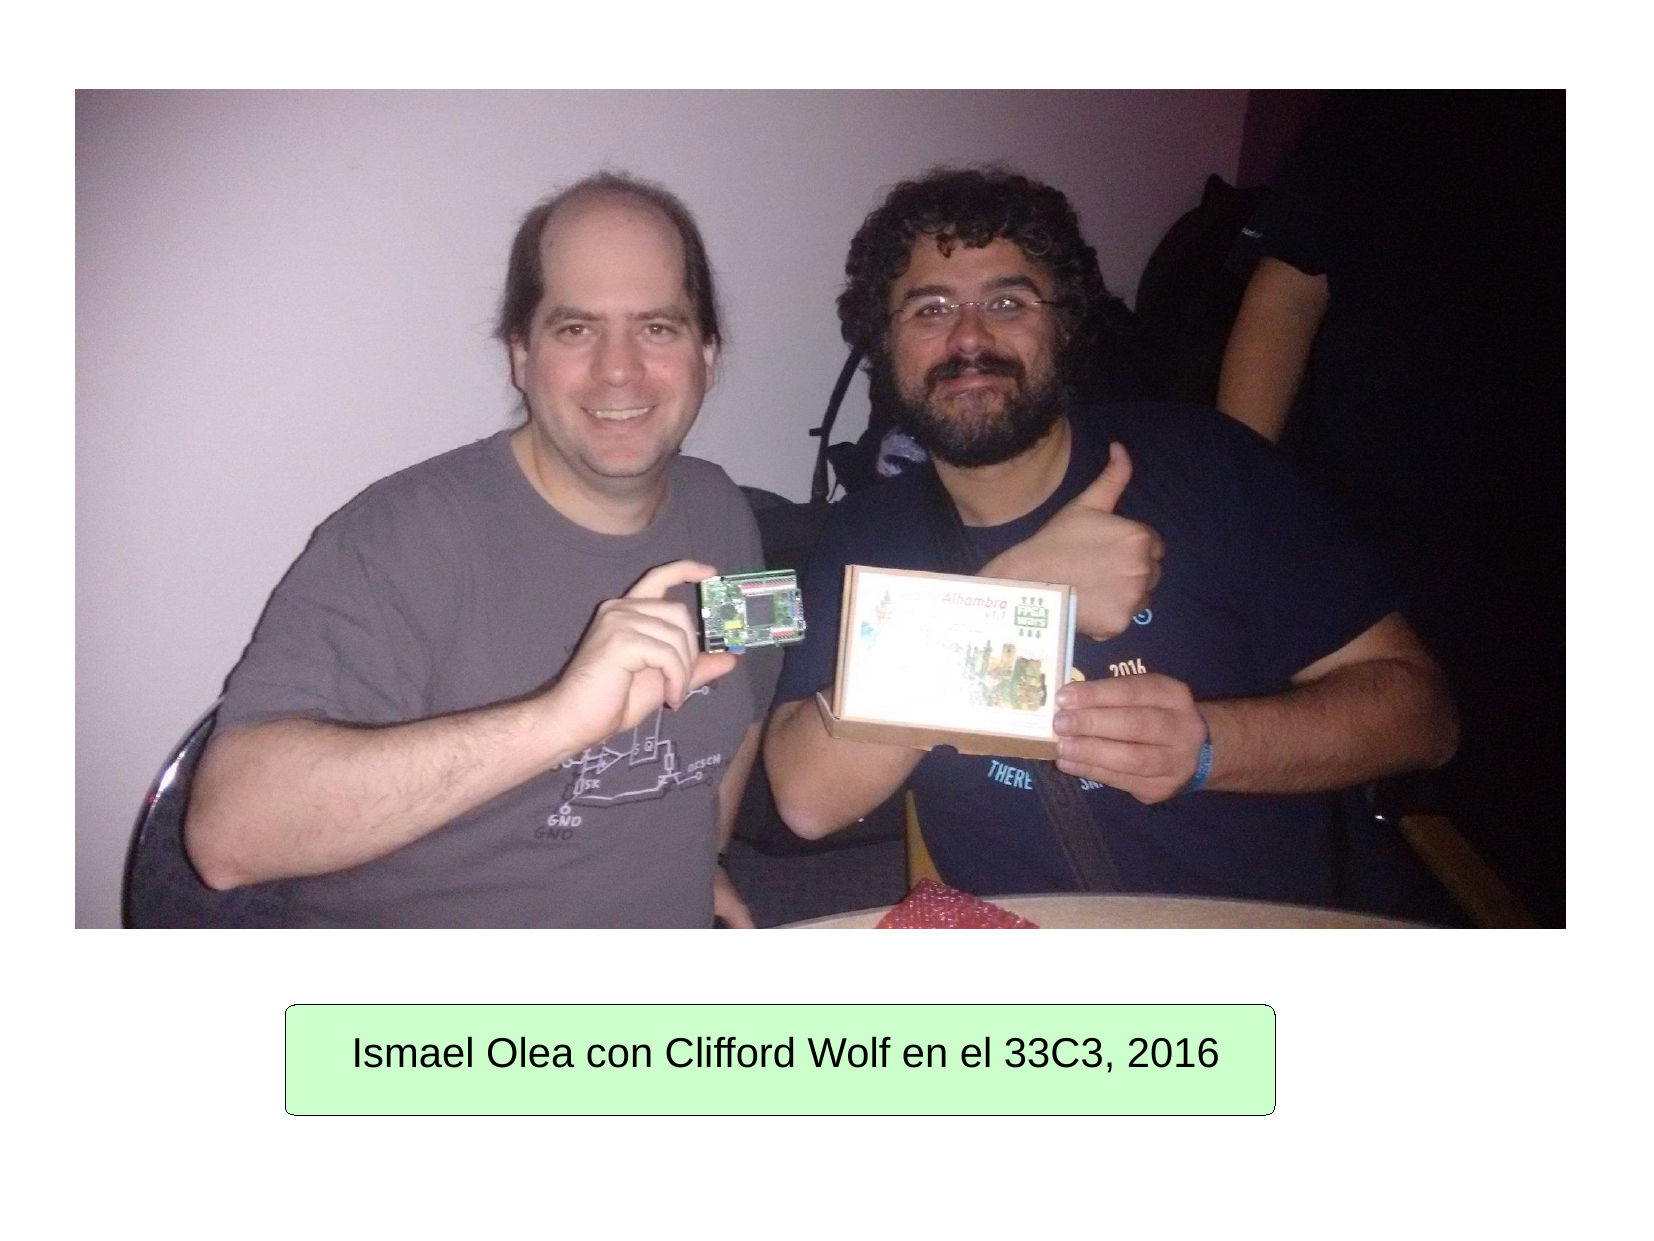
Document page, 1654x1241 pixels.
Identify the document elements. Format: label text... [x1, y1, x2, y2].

text_box [285, 1004, 1276, 1116]
text_box Ismael Olea con Clifford Wolf en el 33C3, 2016 [301, 1022, 1246, 1101]
picture [75, 89, 1566, 929]
